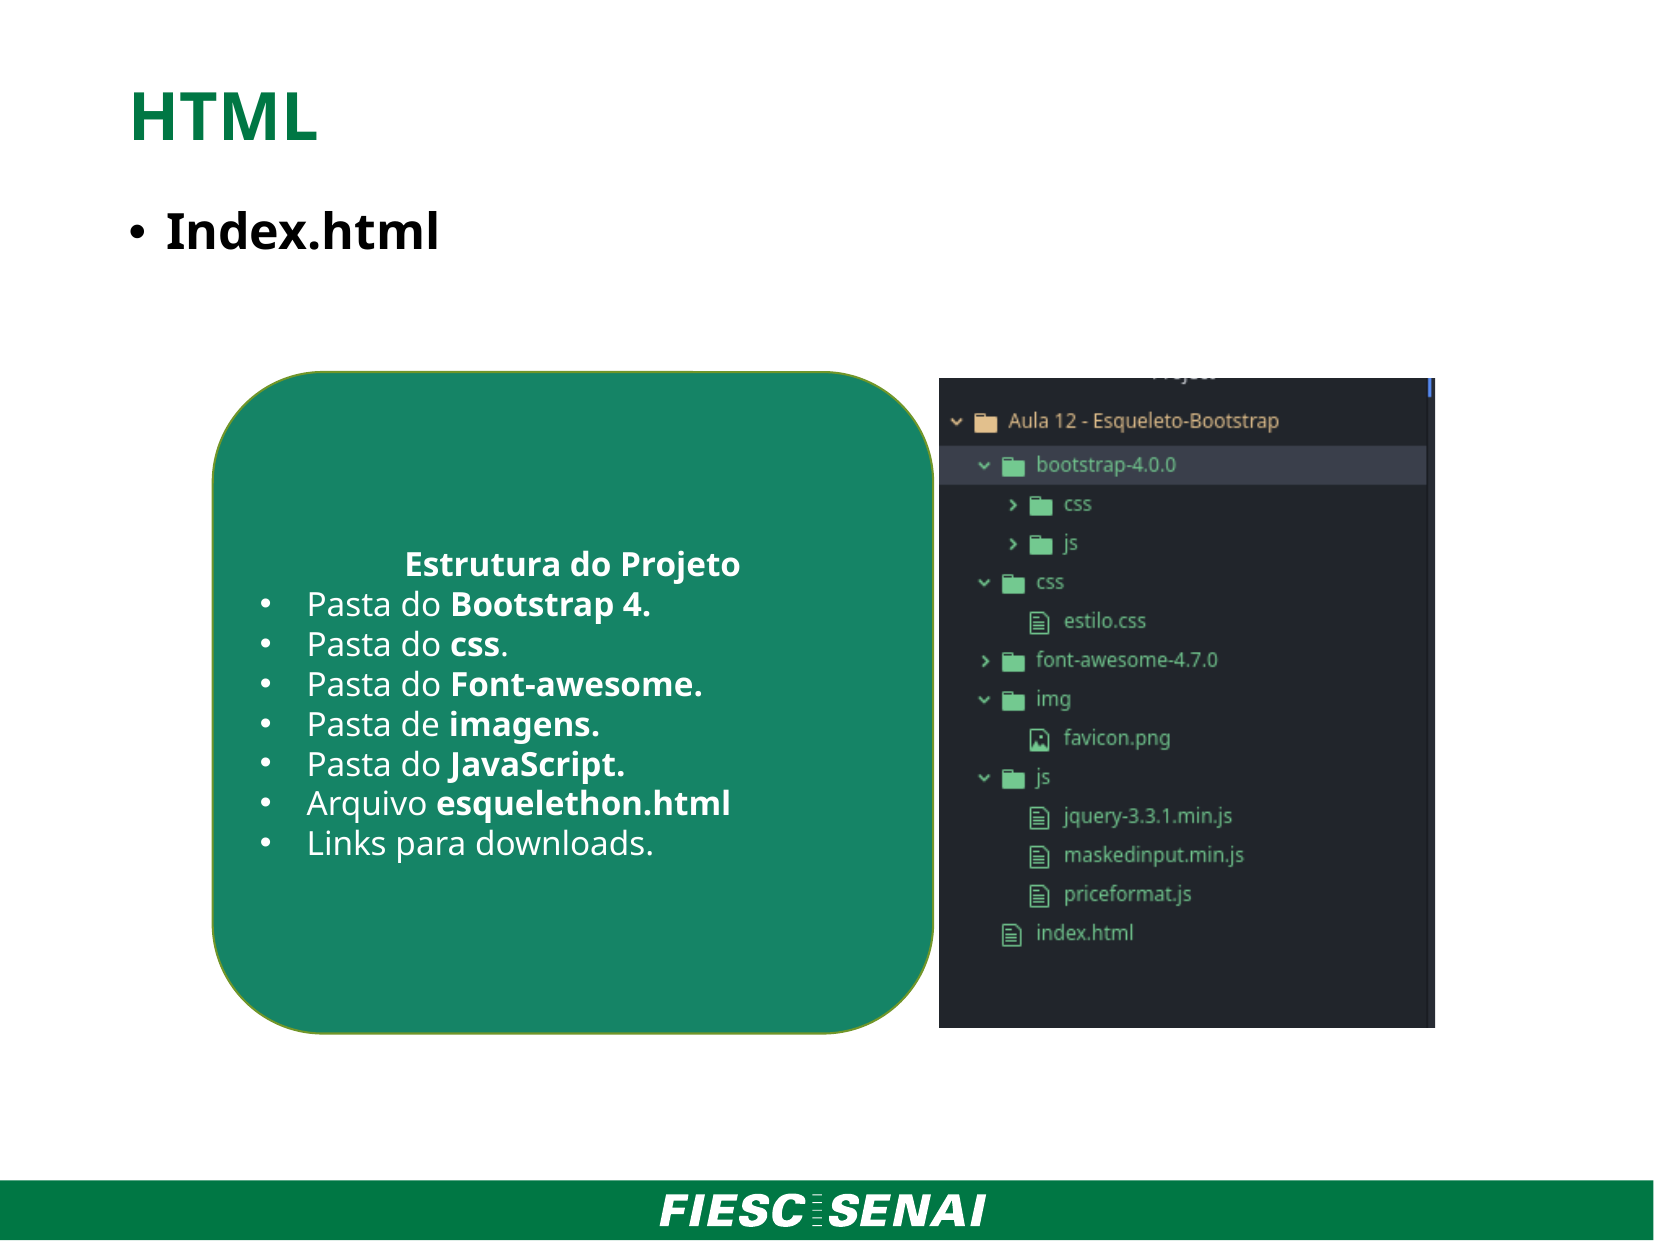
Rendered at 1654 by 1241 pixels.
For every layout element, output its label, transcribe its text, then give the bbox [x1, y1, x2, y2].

text_box Estrutura do Projeto Pasta do Bootstrap 4. Pasta do css. Pasta do Font-awesome. Pasta de imagens. Pasta do JavaScript. Arquivo esquelethon.html Links para downloads. [212, 371, 934, 1034]
title HTML [113, 39, 1540, 200]
list Index.html [113, 200, 1540, 1117]
picture [939, 378, 1436, 1028]
